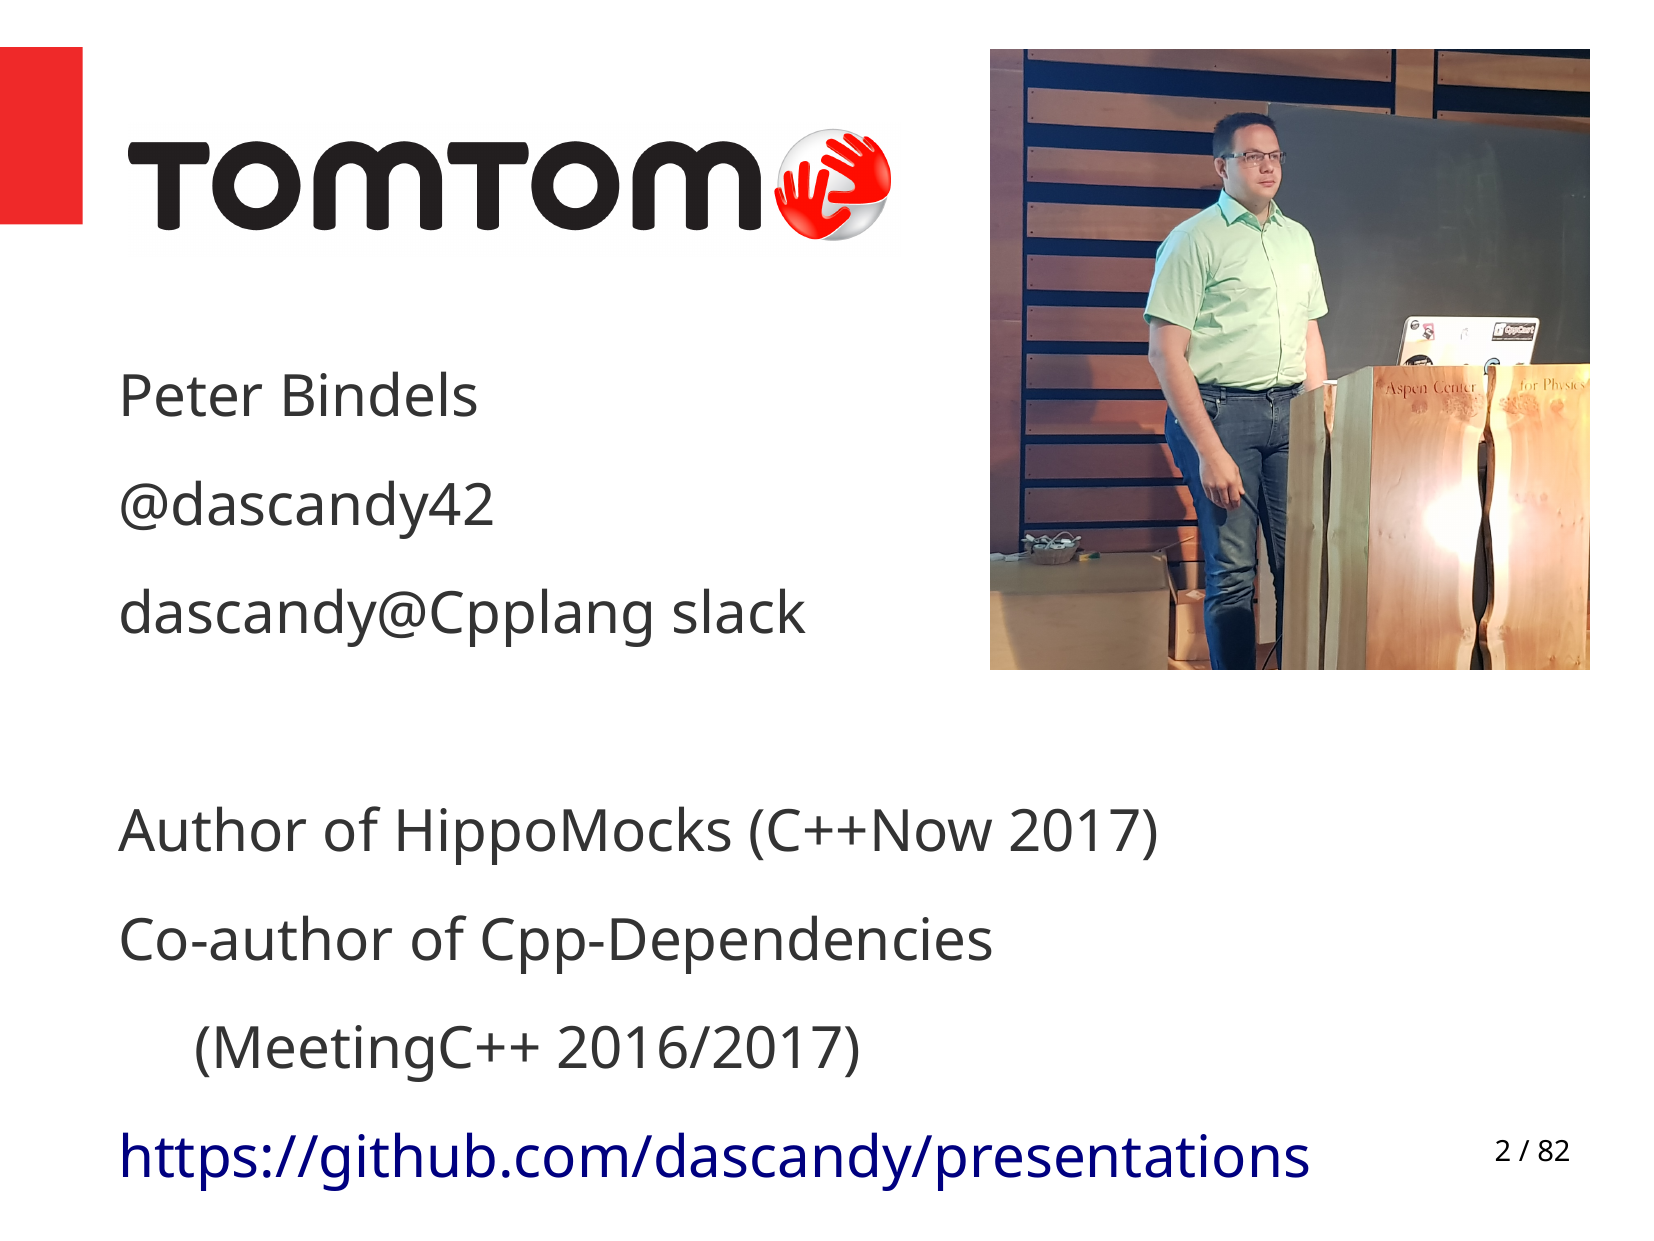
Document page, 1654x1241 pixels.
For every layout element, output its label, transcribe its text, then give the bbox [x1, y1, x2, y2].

picture [128, 122, 901, 257]
list Peter Bindels @dascandy42 dascandy@Cpplang slack Author of HippoMocks (C++Now 2017) Co-author of Cpp-Dependencies (MeetingC++ 2016/2017) https://github.com/dascandy/presentations -~- Making the world of C++ simpler -~- [118, 354, 1536, 1074]
picture [990, 49, 1591, 670]
